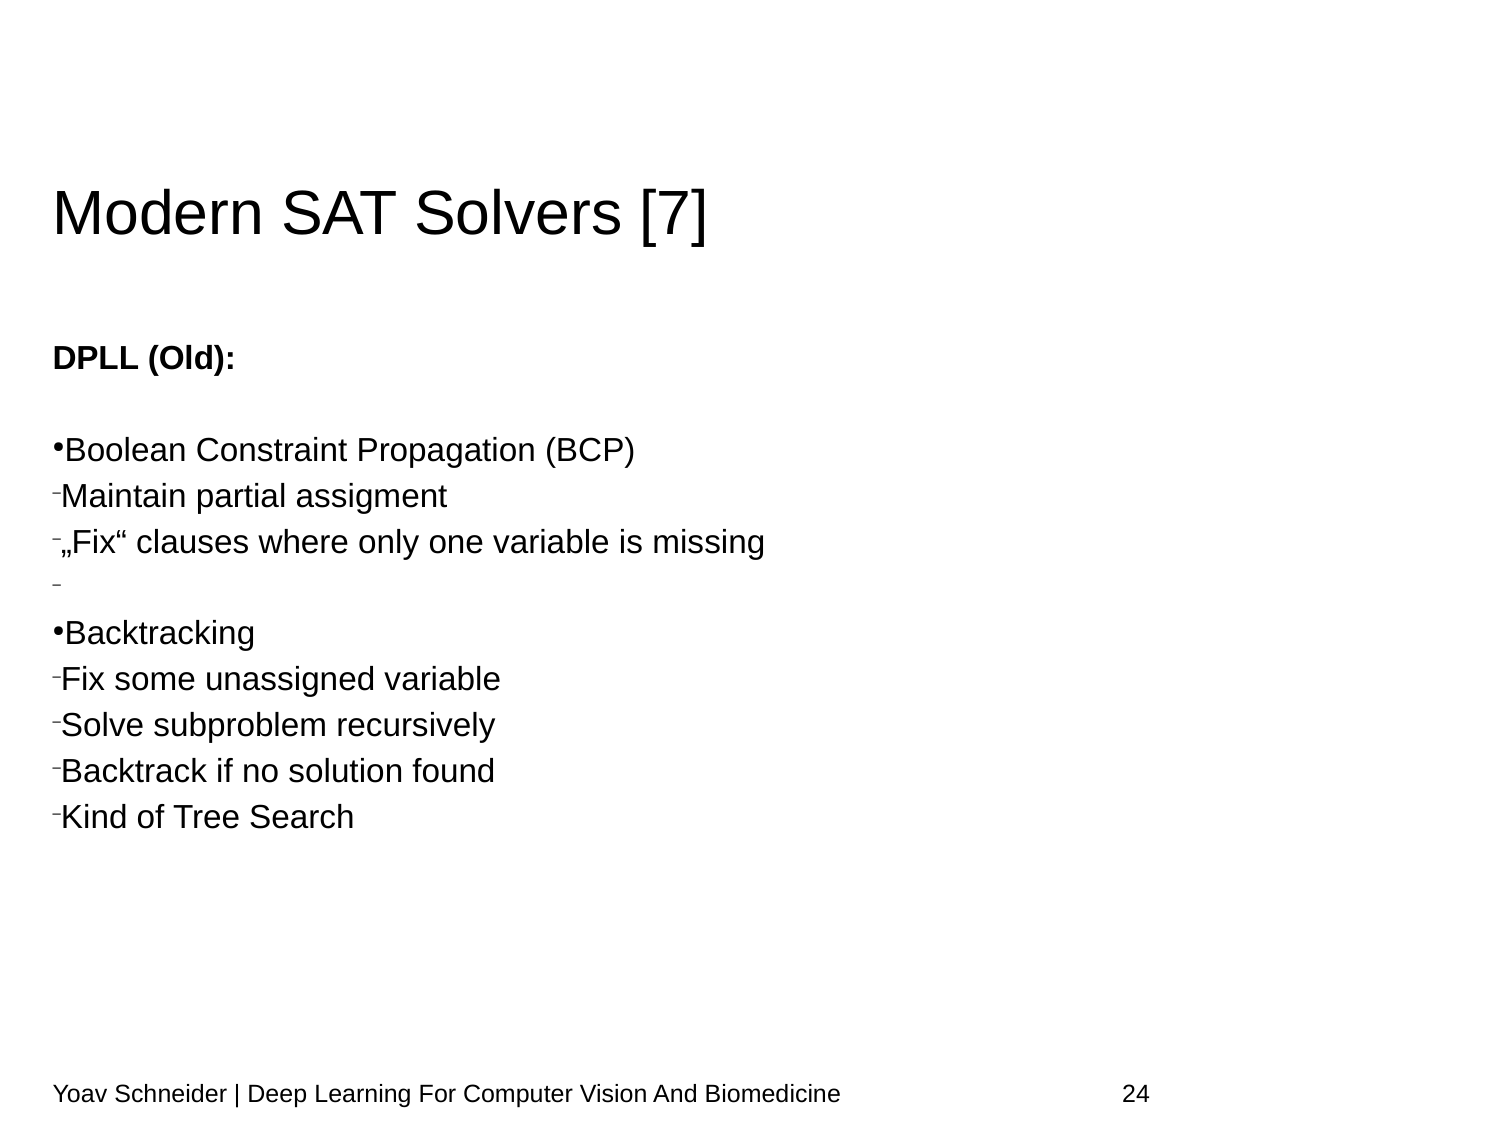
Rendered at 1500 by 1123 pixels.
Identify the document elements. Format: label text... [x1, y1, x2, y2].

text_box [1122, 1062, 1459, 1123]
list DPLL (Old): Boolean Constraint Propagation (BCP) Maintain partial assigment „Fix“ clauses where only one variable is missing Backtracking Fix some unassigned variable Solve subproblem recursively Backtrack if no solution found Kind of Tree Search [52, 330, 1052, 996]
text_box Yoav Schneider | Deep Learning For Computer Vision And Biomedicine [52, 1062, 1116, 1123]
title Modern SAT Solvers [7] [52, 171, 1453, 242]
